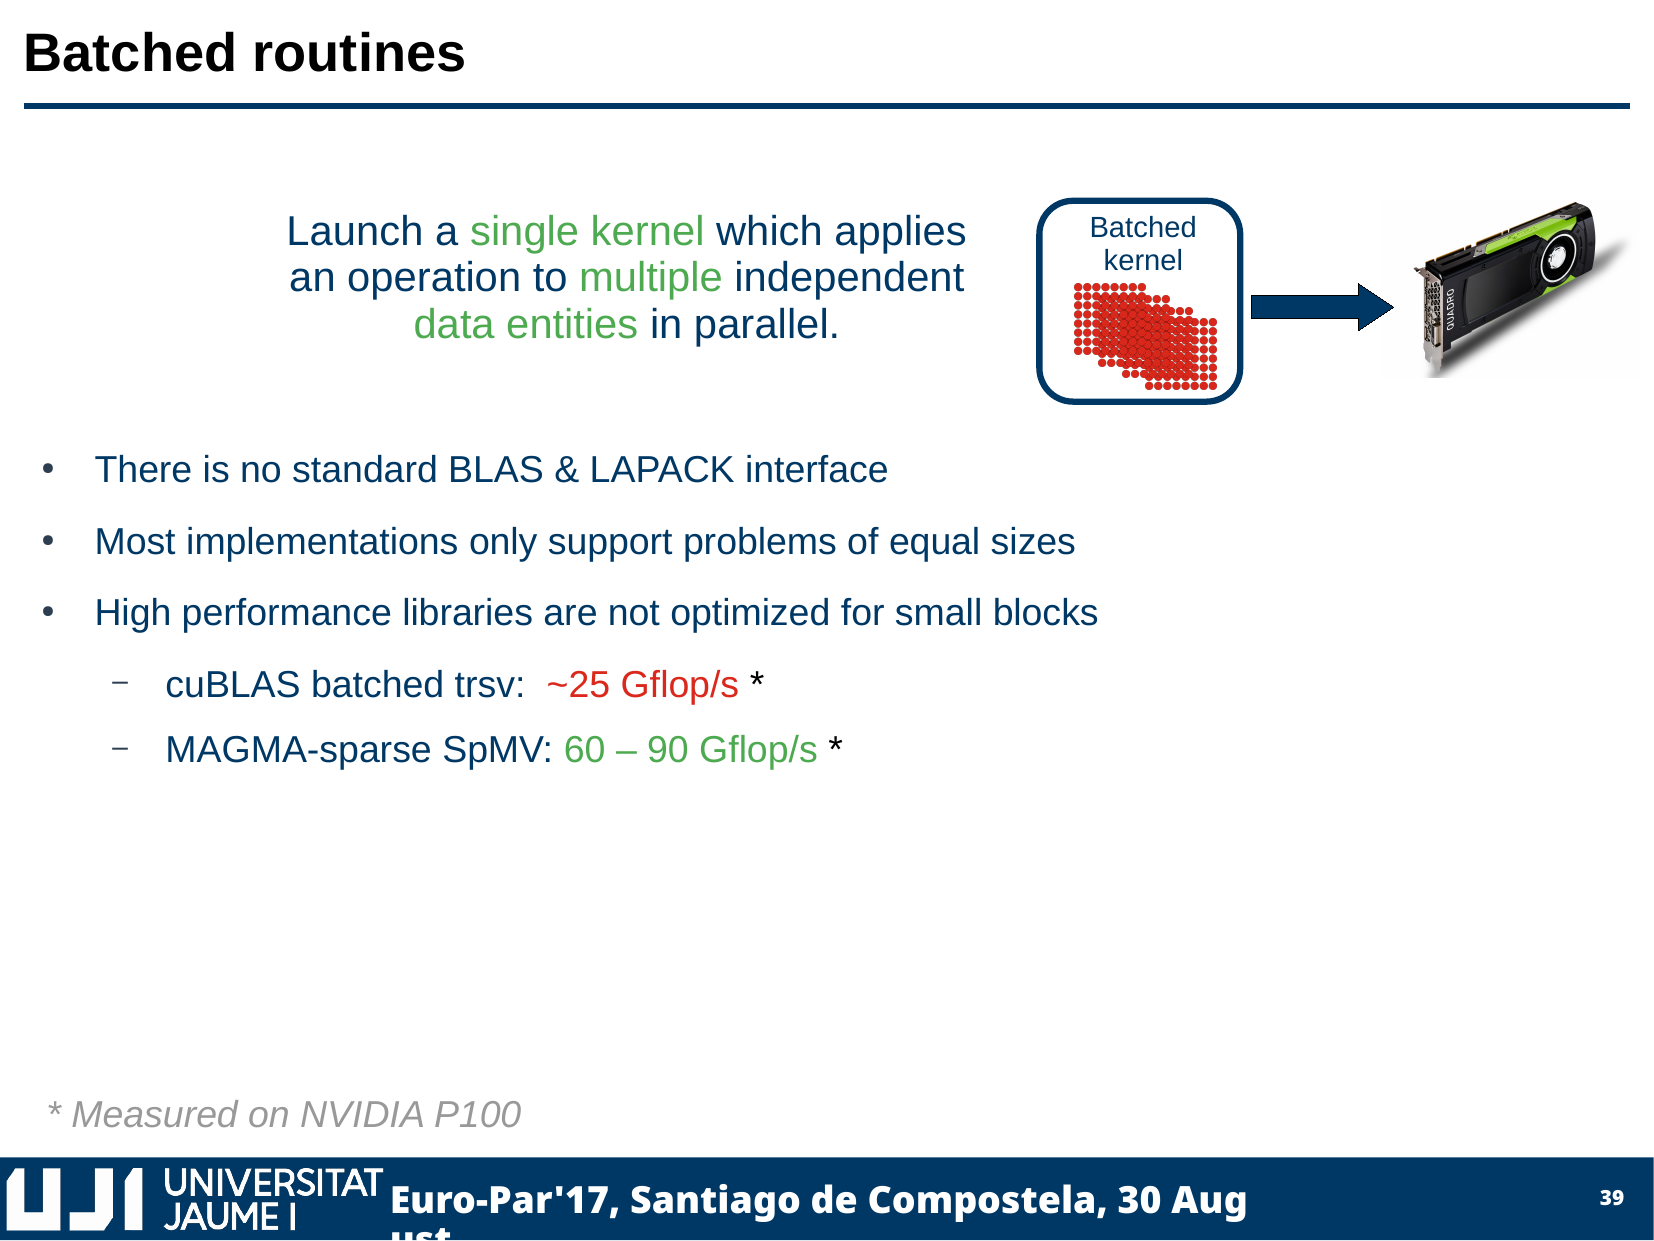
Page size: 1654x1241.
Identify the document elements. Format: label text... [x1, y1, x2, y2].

text_box Launch a single kernel which applies an operation to multiple independent data entities in parallel. [200, 200, 1016, 355]
picture [0, 1158, 390, 1241]
picture [1381, 200, 1640, 378]
list There is no standard BLAS & LAPACK interface Most implementations only support problems of equal sizes High performance libraries are not optimized for small blocks cuBLAS batched trsv: ~25 Gflop/s * MAGMA-sparse SpMV: 60 – 90 Gflop/s * [23, 448, 1630, 1123]
text_box [1251, 283, 1394, 331]
text_box Batched kernel [1074, 204, 1217, 284]
title Batched routines [23, 0, 1630, 107]
text_box * Measured on NVIDIA P100 [31, 1086, 579, 1146]
picture [1074, 284, 1217, 390]
